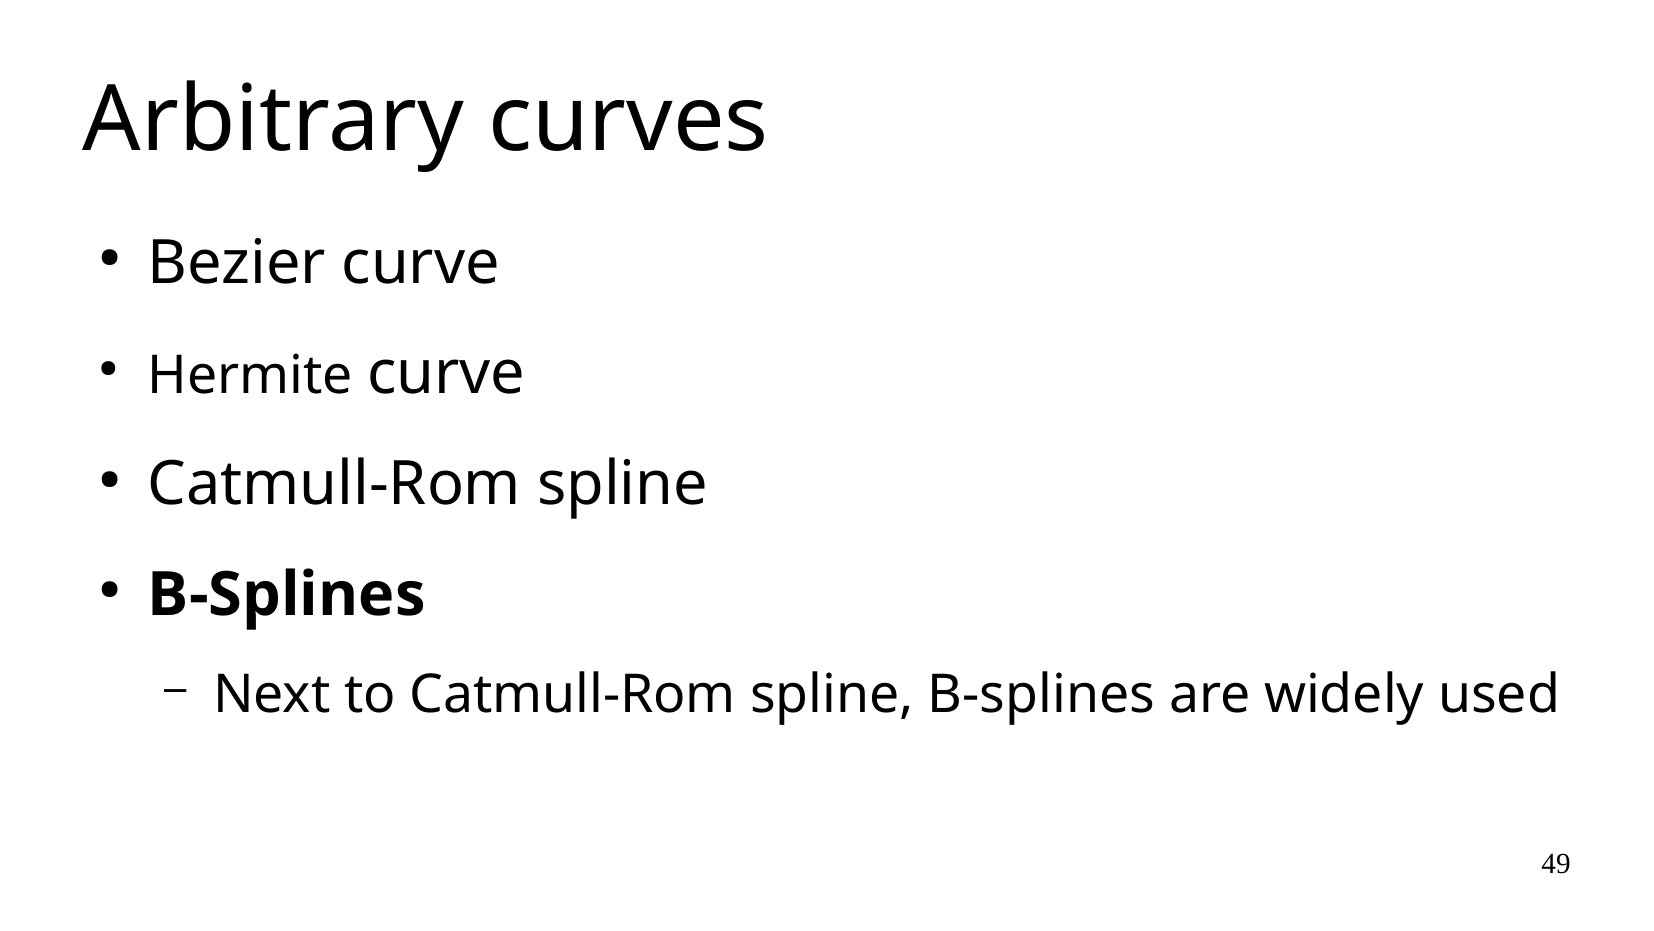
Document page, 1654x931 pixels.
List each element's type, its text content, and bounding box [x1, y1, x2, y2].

title Arbitrary curves [82, 37, 1571, 193]
list Bezier curve Hermite curve Catmull-Rom spline B-Splines Next to Catmull-Rom spline, B-splines are widely used [82, 217, 1571, 758]
